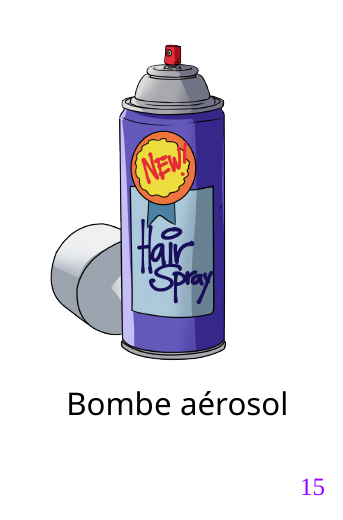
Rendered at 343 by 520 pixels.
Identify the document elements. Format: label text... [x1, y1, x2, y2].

text_box Bombe aérosol [51, 377, 311, 463]
picture [0, 34, 342, 377]
